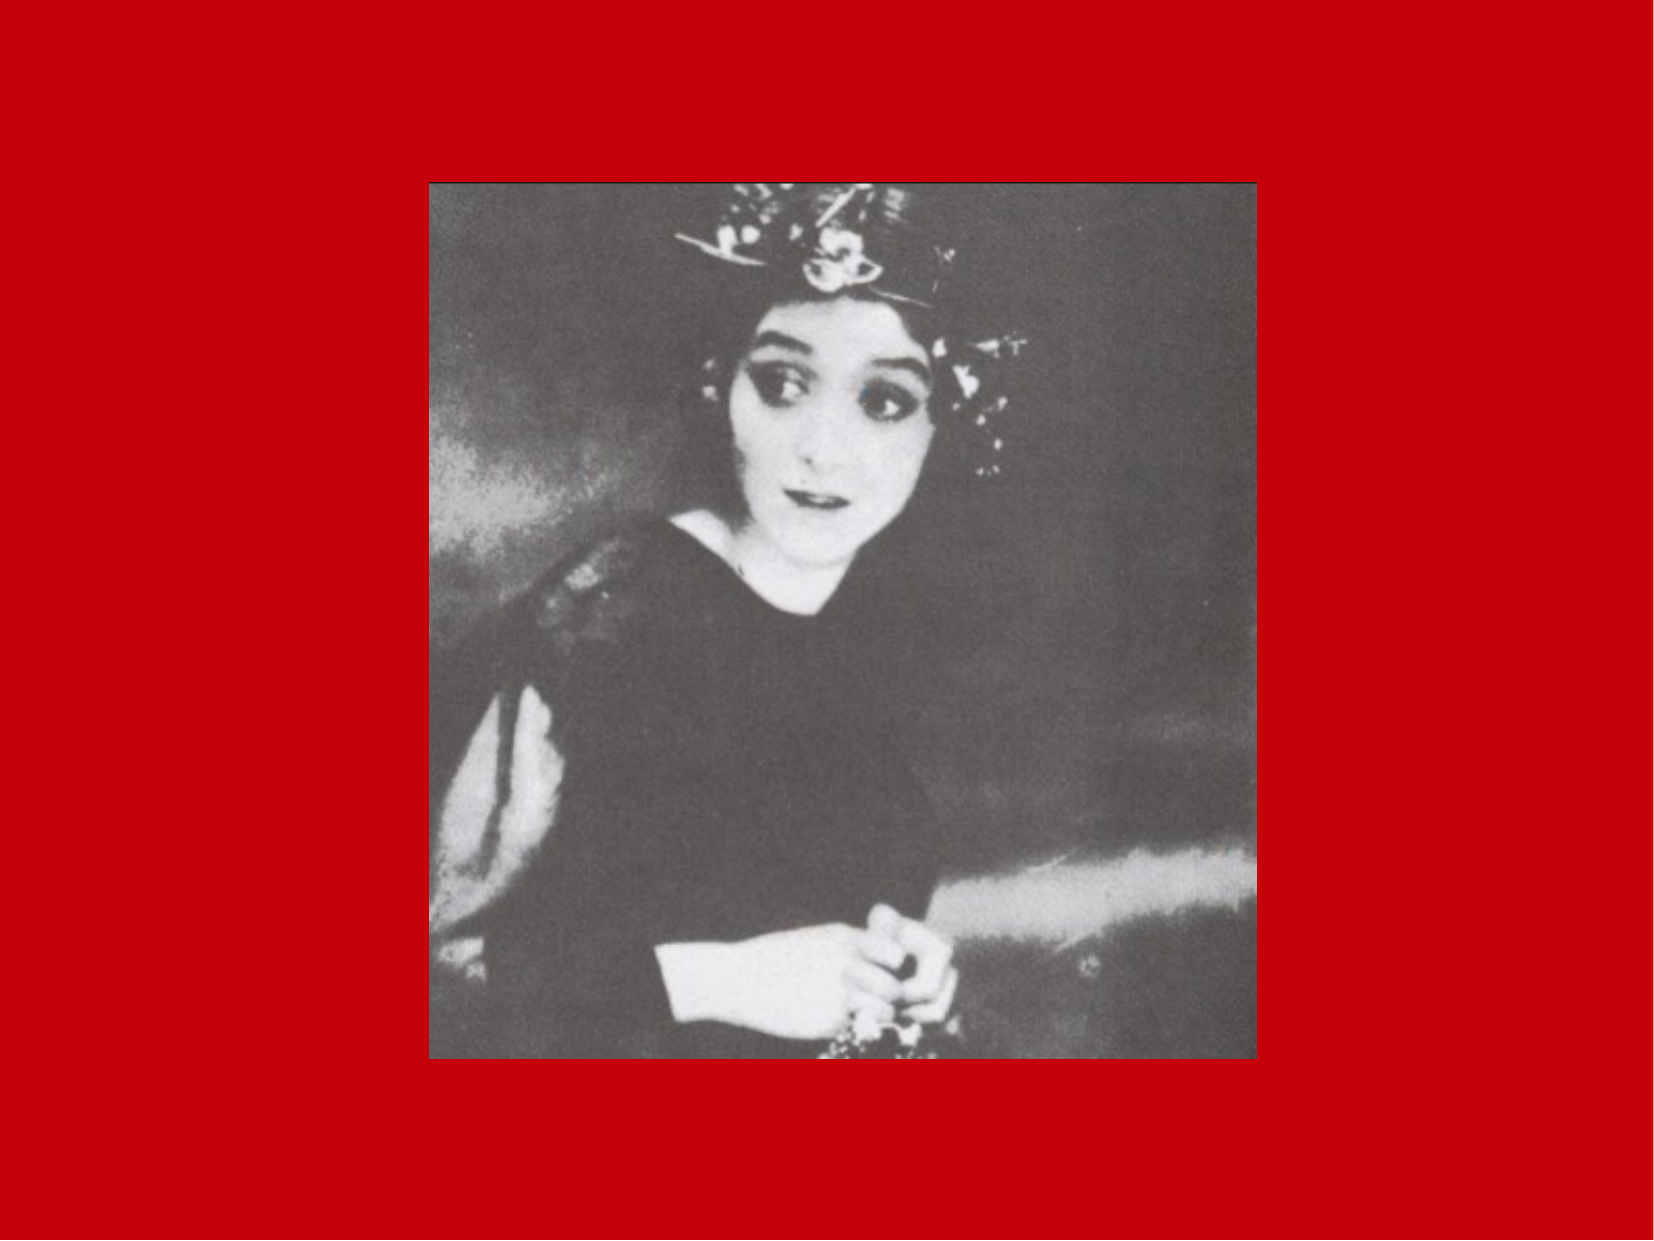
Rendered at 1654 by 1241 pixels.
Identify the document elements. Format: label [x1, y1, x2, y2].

picture [429, 182, 1257, 1059]
